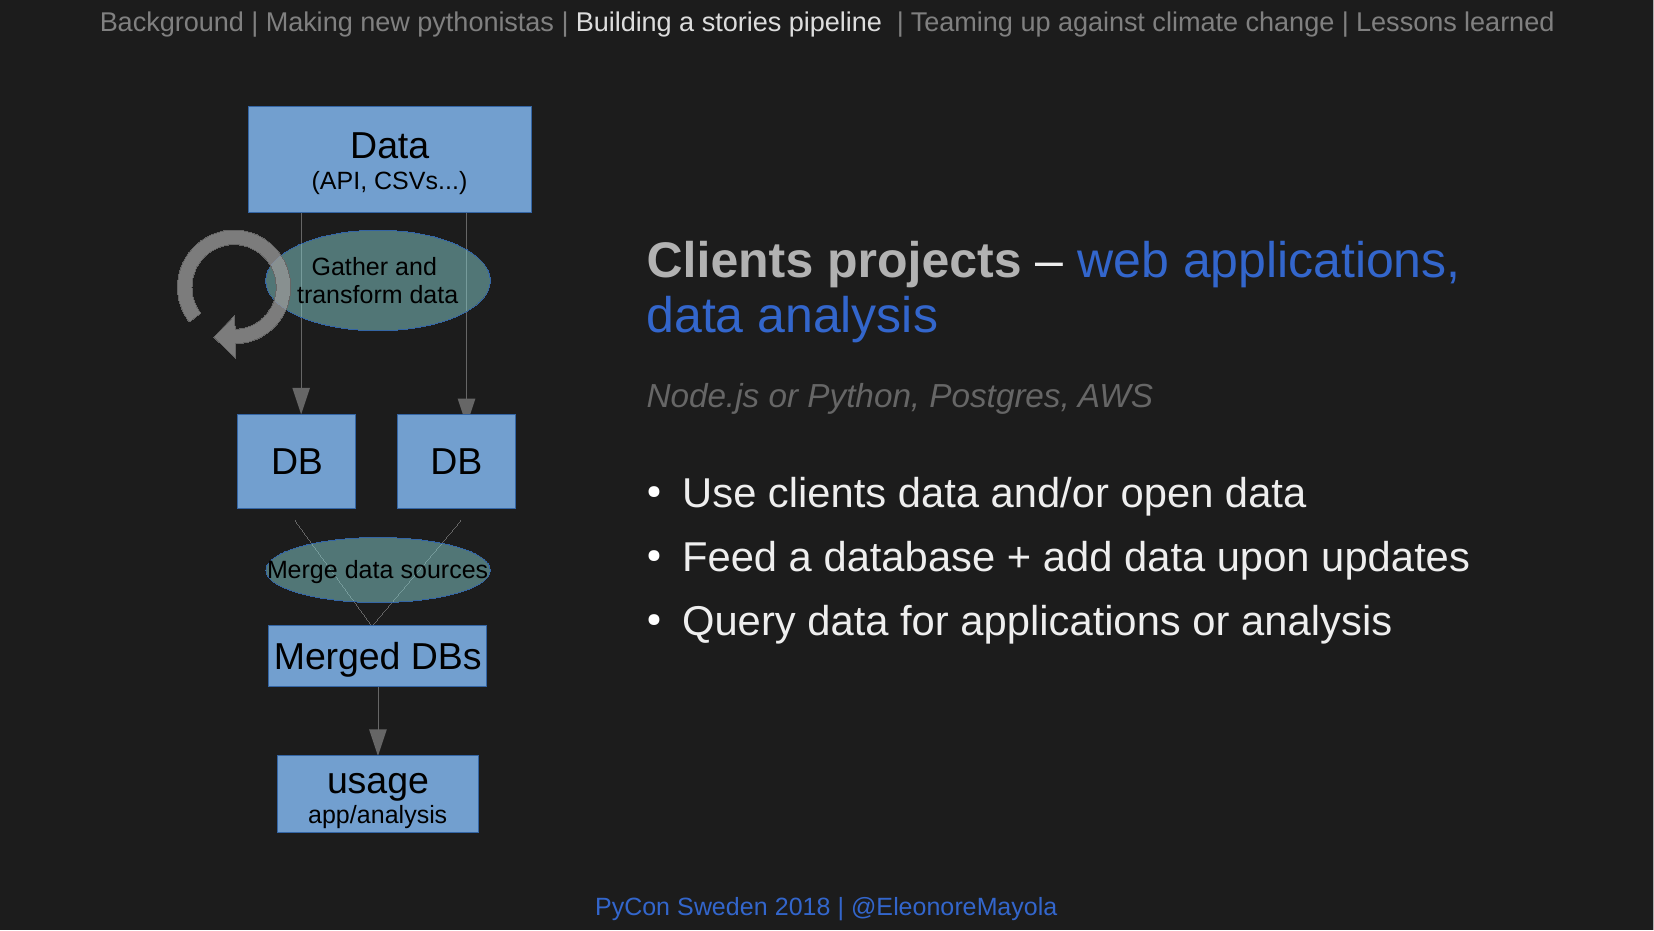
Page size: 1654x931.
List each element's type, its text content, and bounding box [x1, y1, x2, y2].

text_box Clients projects – web applications, data analysis Node.js or Python, Postgres, AWS Use clients data and/or open data Feed a database + add data upon updates Query data for applications or analysis [631, 224, 1518, 653]
text_box [342, 213, 466, 248]
text_box [177, 230, 291, 359]
text_box [467, 141, 1087, 331]
text_box [398, 313, 466, 331]
text_box Gather and transform data [281, 230, 491, 331]
text_box DB [237, 414, 356, 509]
text_box PyCon Sweden 2018 | @EleonoreMayola [460, 885, 1193, 931]
text_box Data (API, CSVs...) [248, 106, 532, 213]
text_box Merged DBs [268, 625, 487, 687]
text_box Background | Making new pythonistas | Building a stories pipeline | Teaming up against climate change | Lessons learned [0, 0, 1654, 57]
text_box DB [397, 414, 516, 509]
text_box Merge data sources [265, 537, 491, 603]
text_box usage app/analysis [277, 755, 479, 833]
